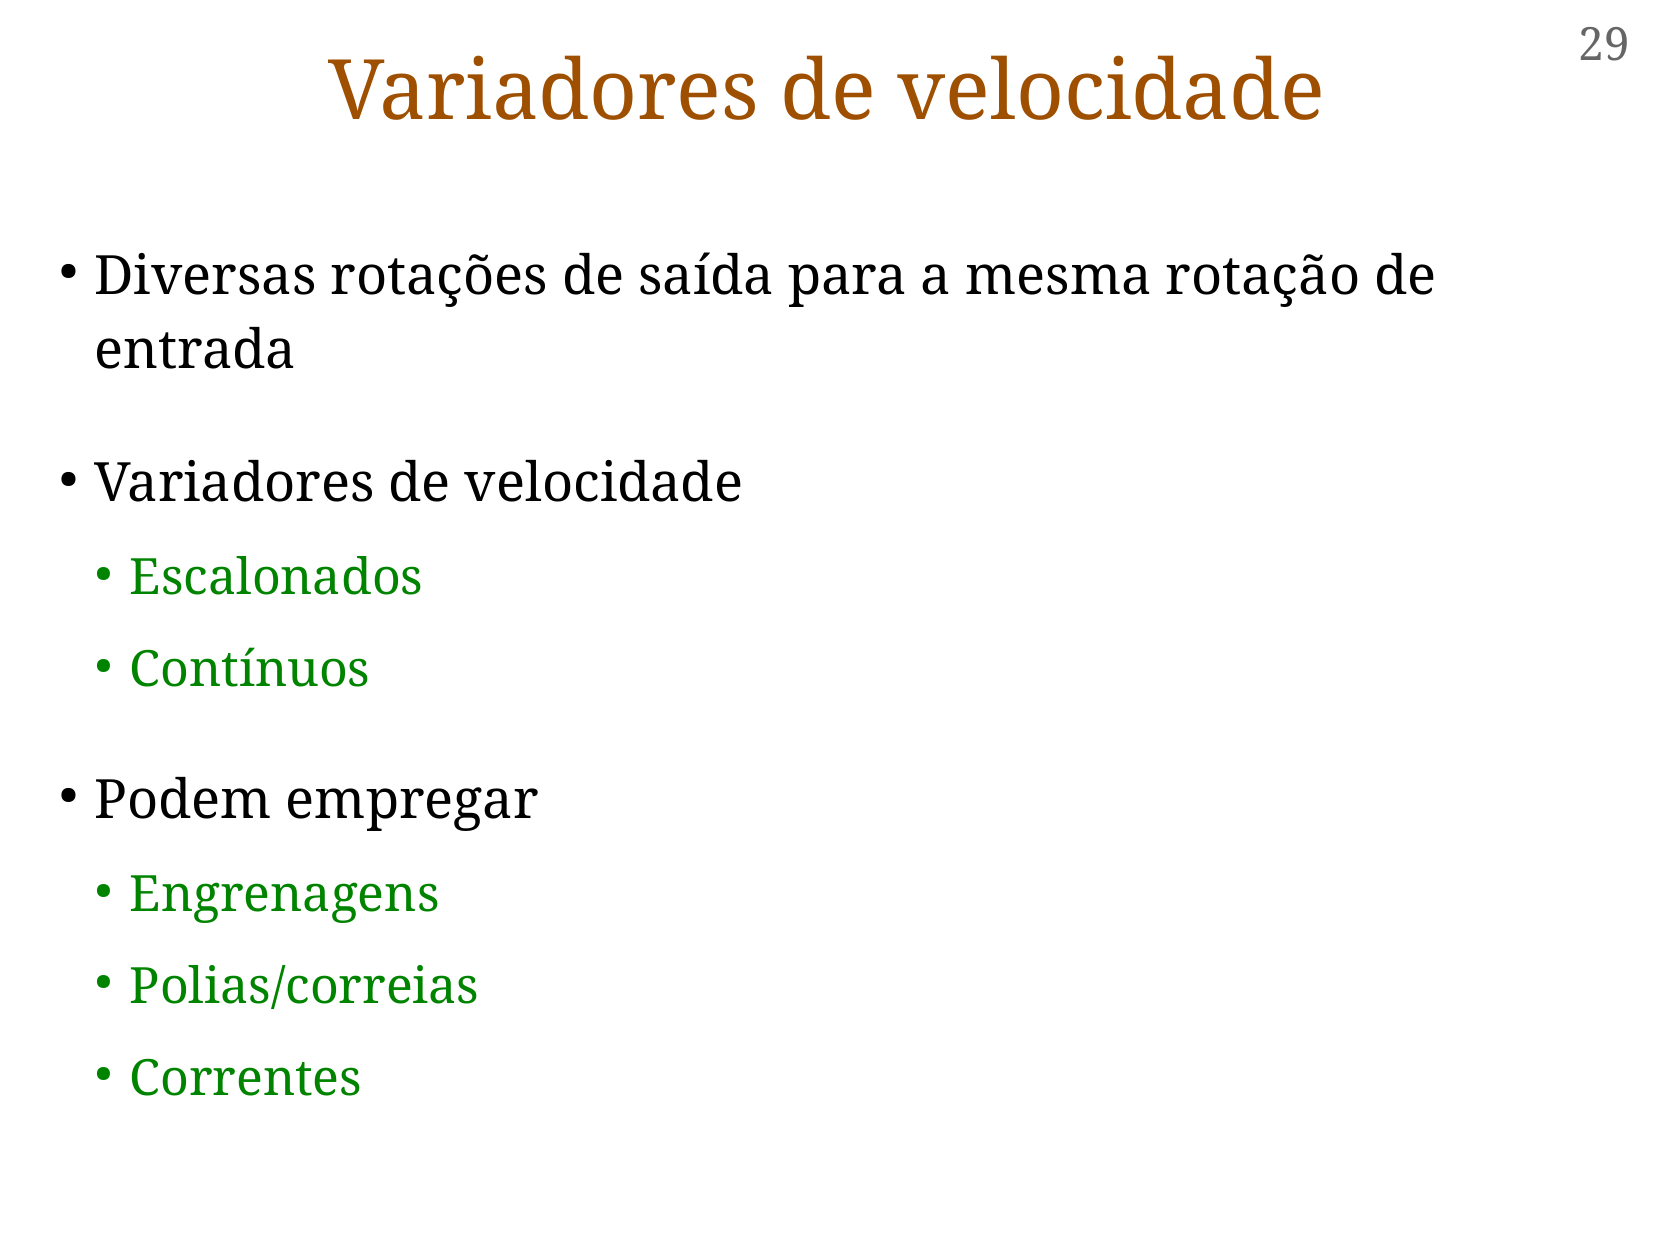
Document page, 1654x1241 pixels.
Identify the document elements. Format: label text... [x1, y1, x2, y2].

title Variadores de velocidade [59, 29, 1595, 148]
list Diversas rotações de saída para a mesma rotação de entrada Variadores de velocidade Escalonados Contínuos Podem empregar Engrenagens Polias/correias Correntes [59, 236, 1595, 1211]
